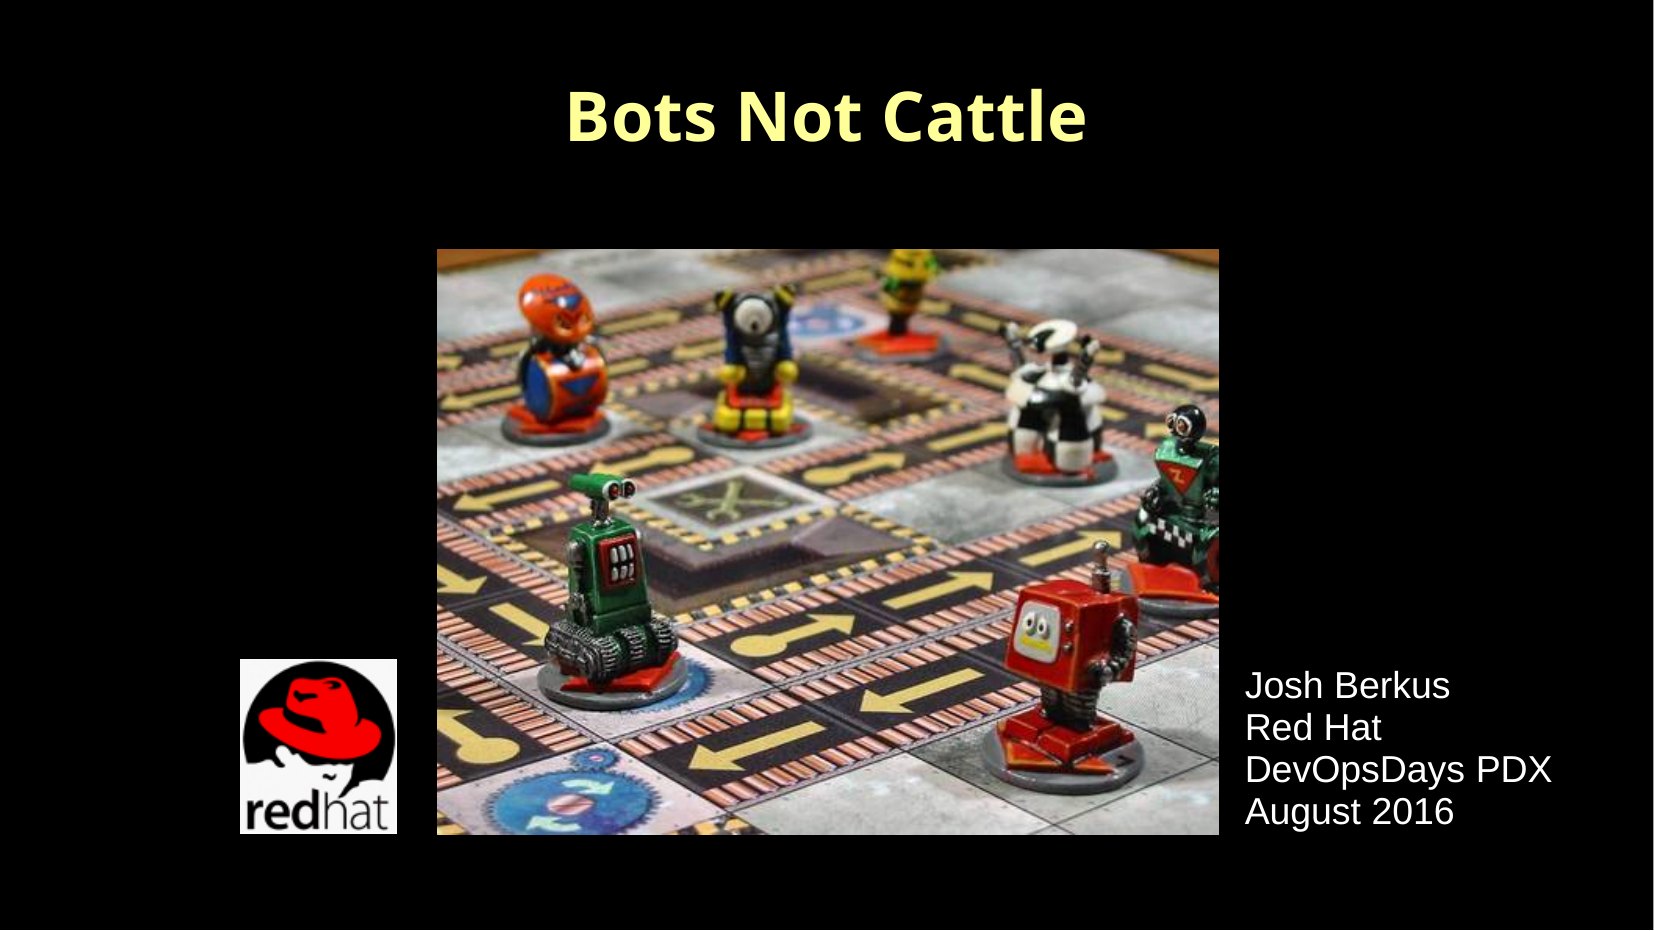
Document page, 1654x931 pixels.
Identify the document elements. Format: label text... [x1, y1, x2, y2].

picture [437, 249, 1219, 835]
title Bots Not Cattle [82, 37, 1571, 193]
picture [240, 659, 397, 834]
text_box Josh Berkus Red Hat DevOpsDays PDX August 2016 [1230, 657, 1606, 841]
